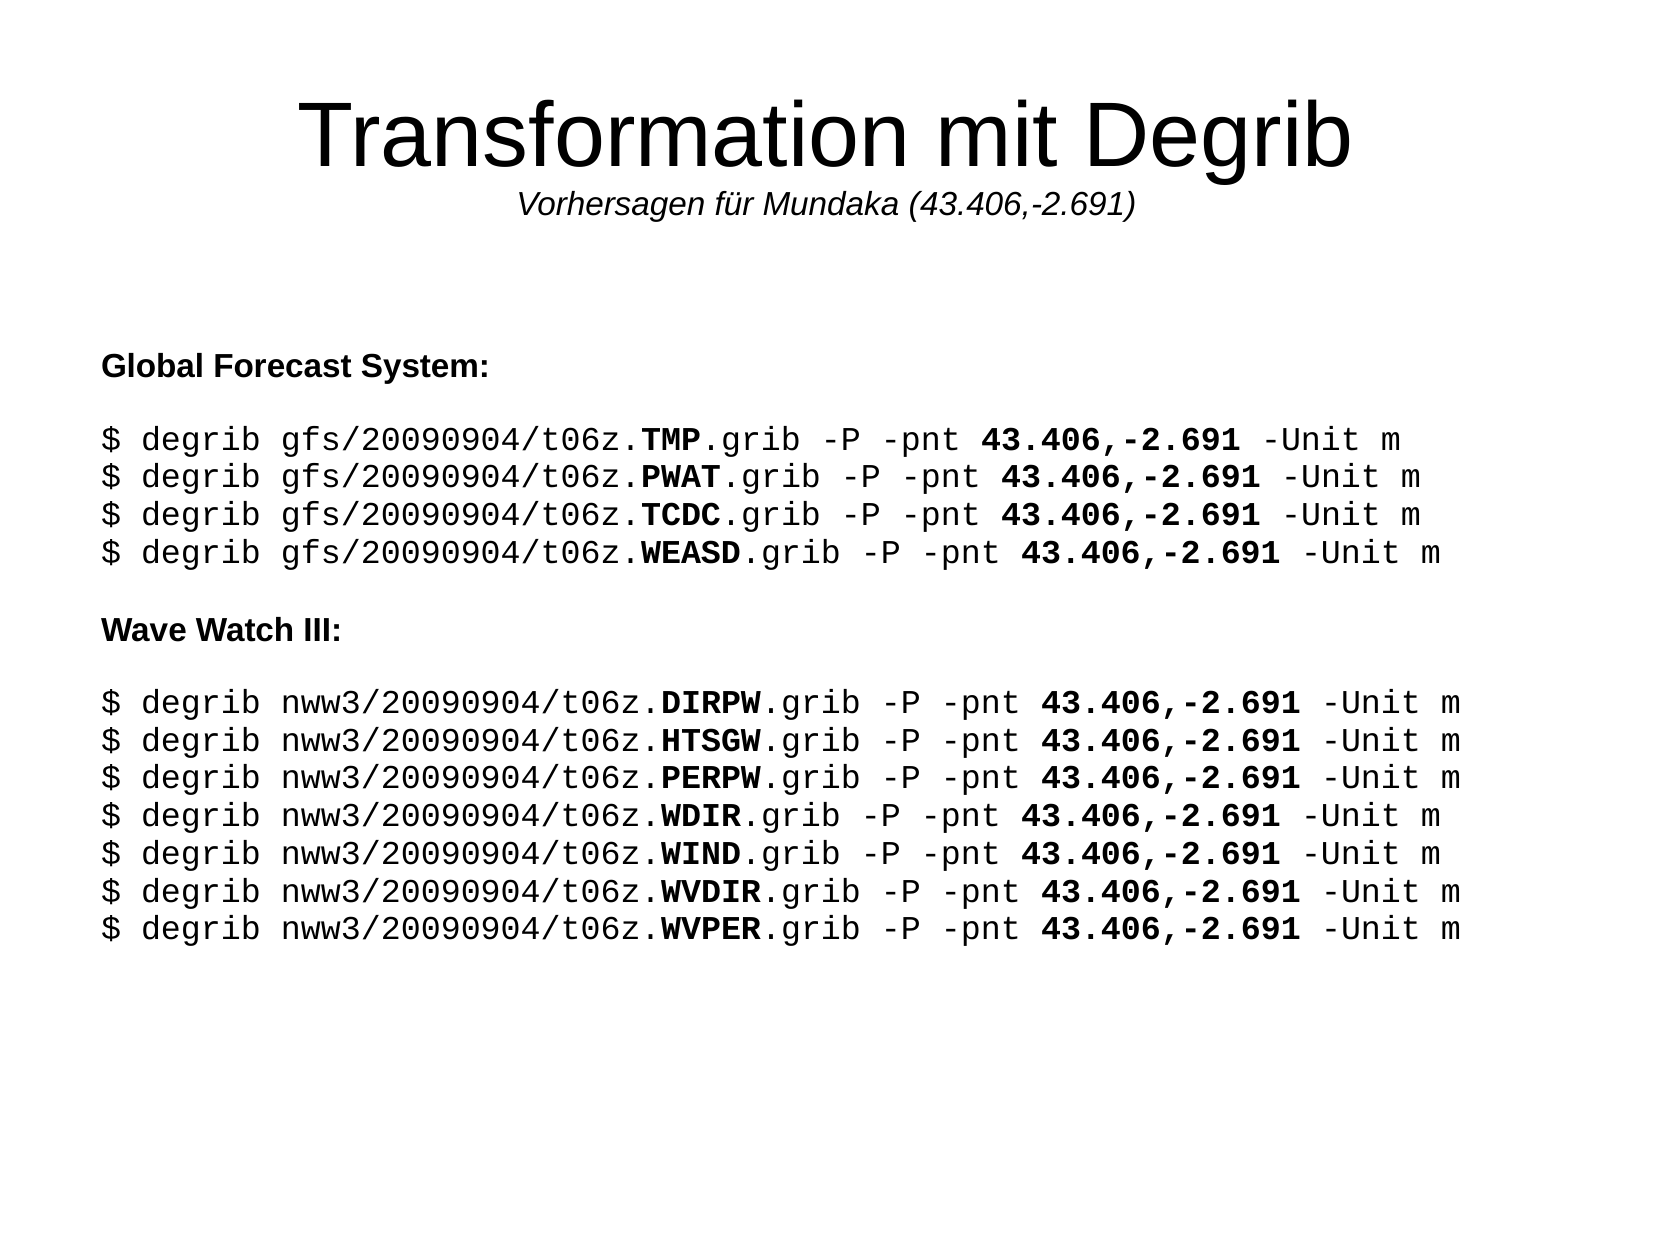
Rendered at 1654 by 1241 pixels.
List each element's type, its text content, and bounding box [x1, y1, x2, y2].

subtitle Global Forecast System: $ degrib gfs/20090904/t06z.TMP.grib -P -pnt 43.406,-2.691 -Unit m $ degrib gfs/20090904/t06z.PWAT.grib -P -pnt 43.406,-2.691 -Unit m $ degrib gfs/20090904/t06z.TCDC.grib -P -pnt 43.406,-2.691 -Unit m $ degrib gfs/20090904/t06z.WEASD.grib -P -pnt 43.406,-2.691 -Unit m Wave Watch III: $ degrib nww3/20090904/t06z.DIRPW.grib -P -pnt 43.406,-2.691 -Unit m $ degrib nww3/20090904/t06z.HTSGW.grib -P -pnt 43.406,-2.691 -Unit m $ degrib nww3/20090904/t06z.PERPW.grib -P -pnt 43.406,-2.691 -Unit m $ degrib nww3/20090904/t06z.WDIR.grib -P -pnt 43.406,-2.691 -Unit m $ degrib nww3/20090904/t06z.WIND.grib -P -pnt 43.406,-2.691 -Unit m $ degrib nww3/20090904/t06z.WVDIR.grib -P -pnt 43.406,-2.691 -Unit m $ degrib nww3/20090904/t06z.WVPER.grib -P -pnt 43.406,-2.691 -Unit m [101, 347, 1552, 1026]
title Transformation mit Degrib Vorhersagen für Mundaka (43.406,-2.691) [82, 56, 1571, 250]
